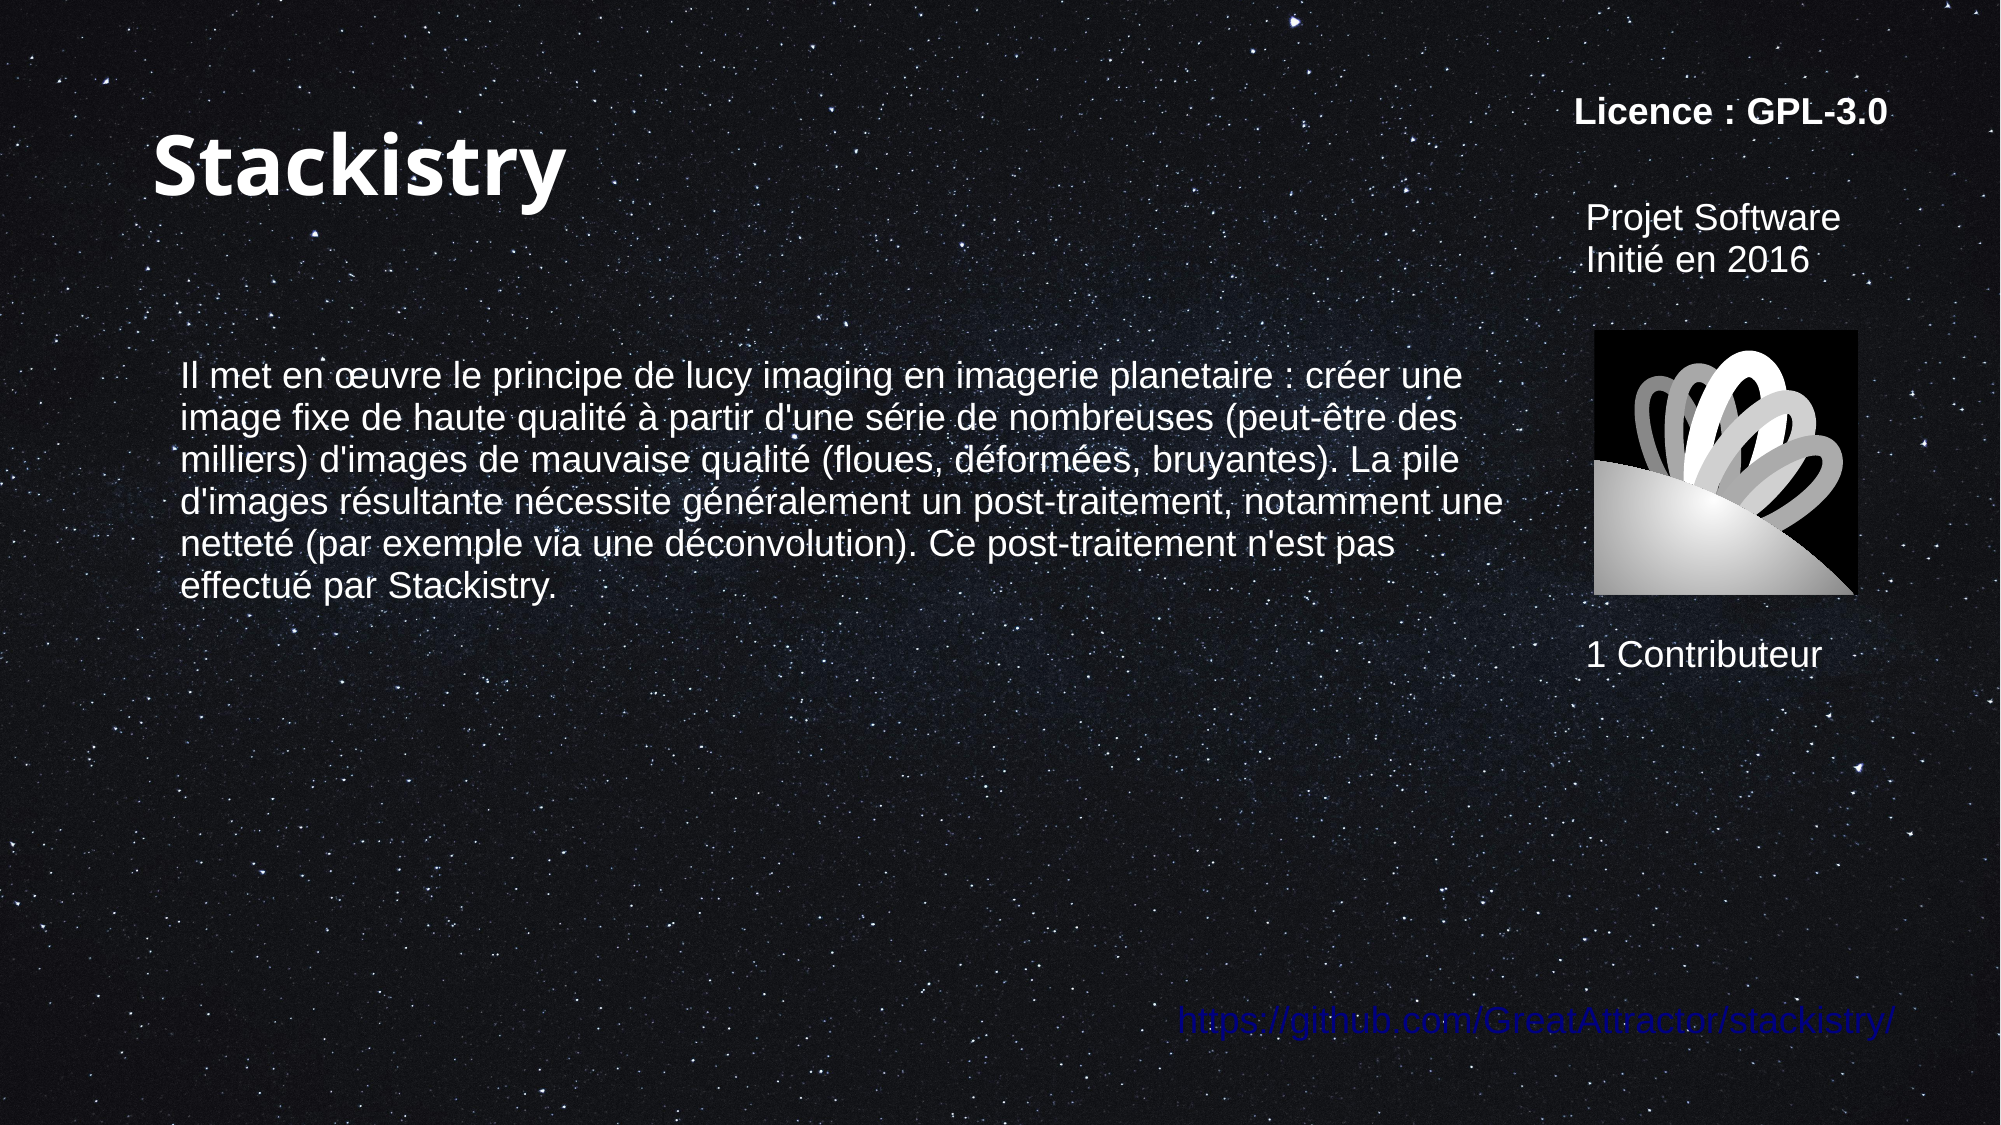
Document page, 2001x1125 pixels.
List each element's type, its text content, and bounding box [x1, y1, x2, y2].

text_box 1 Contributeur [1570, 625, 1961, 725]
text_box Il met en œuvre le principe de lucy imaging en imagerie planetaire : créer une image fixe de haute qualité à partir d'une série de nombreuses (peut-être des milliers) d'images de mauvaise qualité (floues, déformées, bruyantes). La pile d'images résultante nécessite généralement un post-traitement, notamment une netteté (par exemple via une déconvolution). Ce post-traitement n'est pas effectué par Stackistry. [165, 347, 1548, 615]
text_box Projet Software Initié en 2016 [1570, 188, 1902, 372]
text_box Licence : GPL-3.0 [1559, 82, 1914, 142]
picture [0, 0, 2001, 1125]
text_box https://github.com/GreatAttractor/stackistry/ [1162, 992, 1938, 1125]
title Stackistry [137, 59, 1359, 278]
